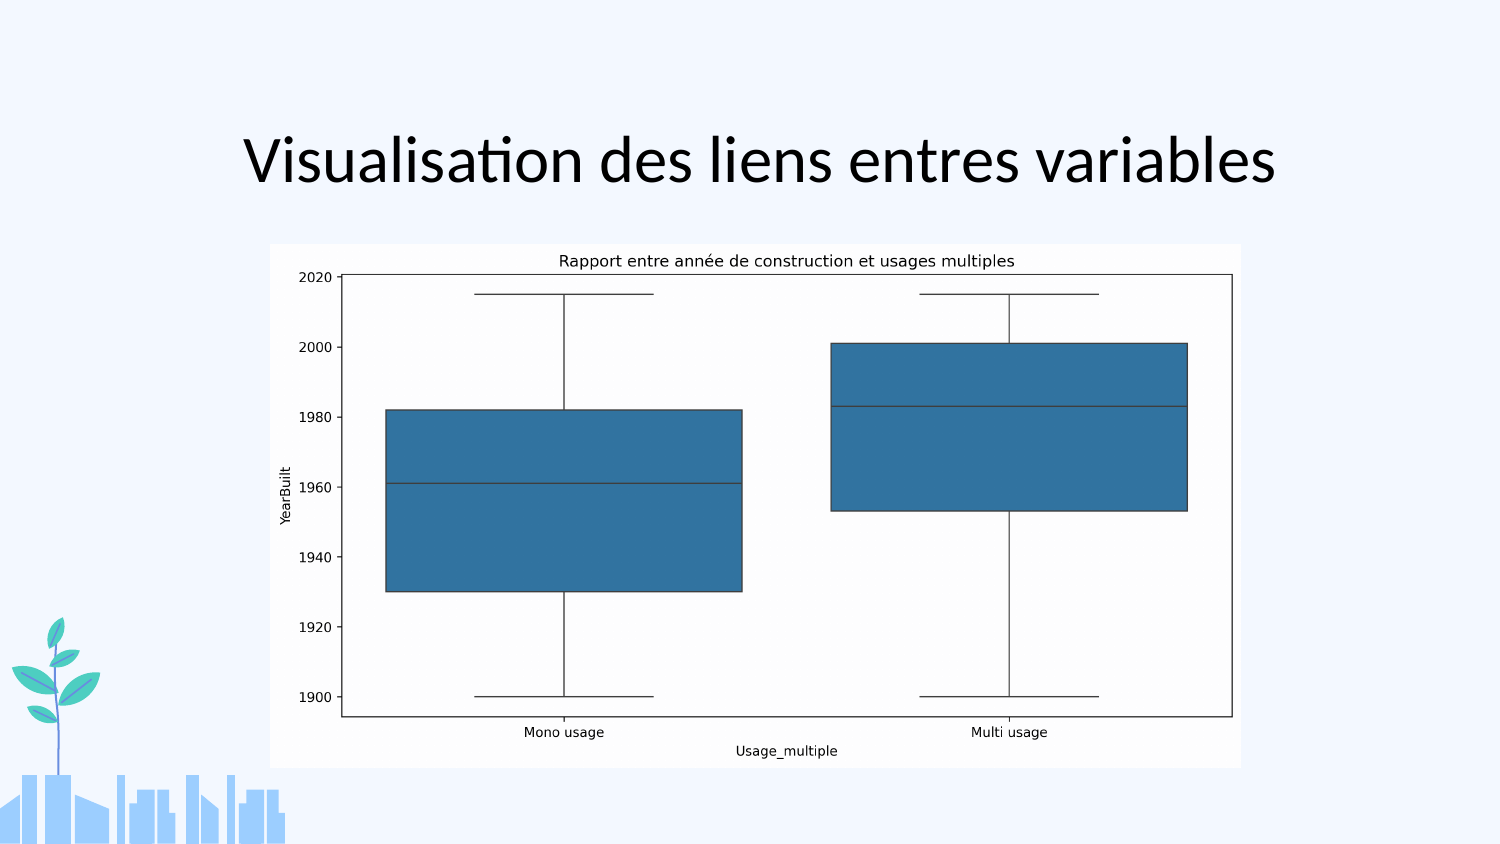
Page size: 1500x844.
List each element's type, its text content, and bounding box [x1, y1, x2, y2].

title Visualisation des liens entres variables [118, 88, 1382, 183]
picture [270, 244, 1241, 768]
